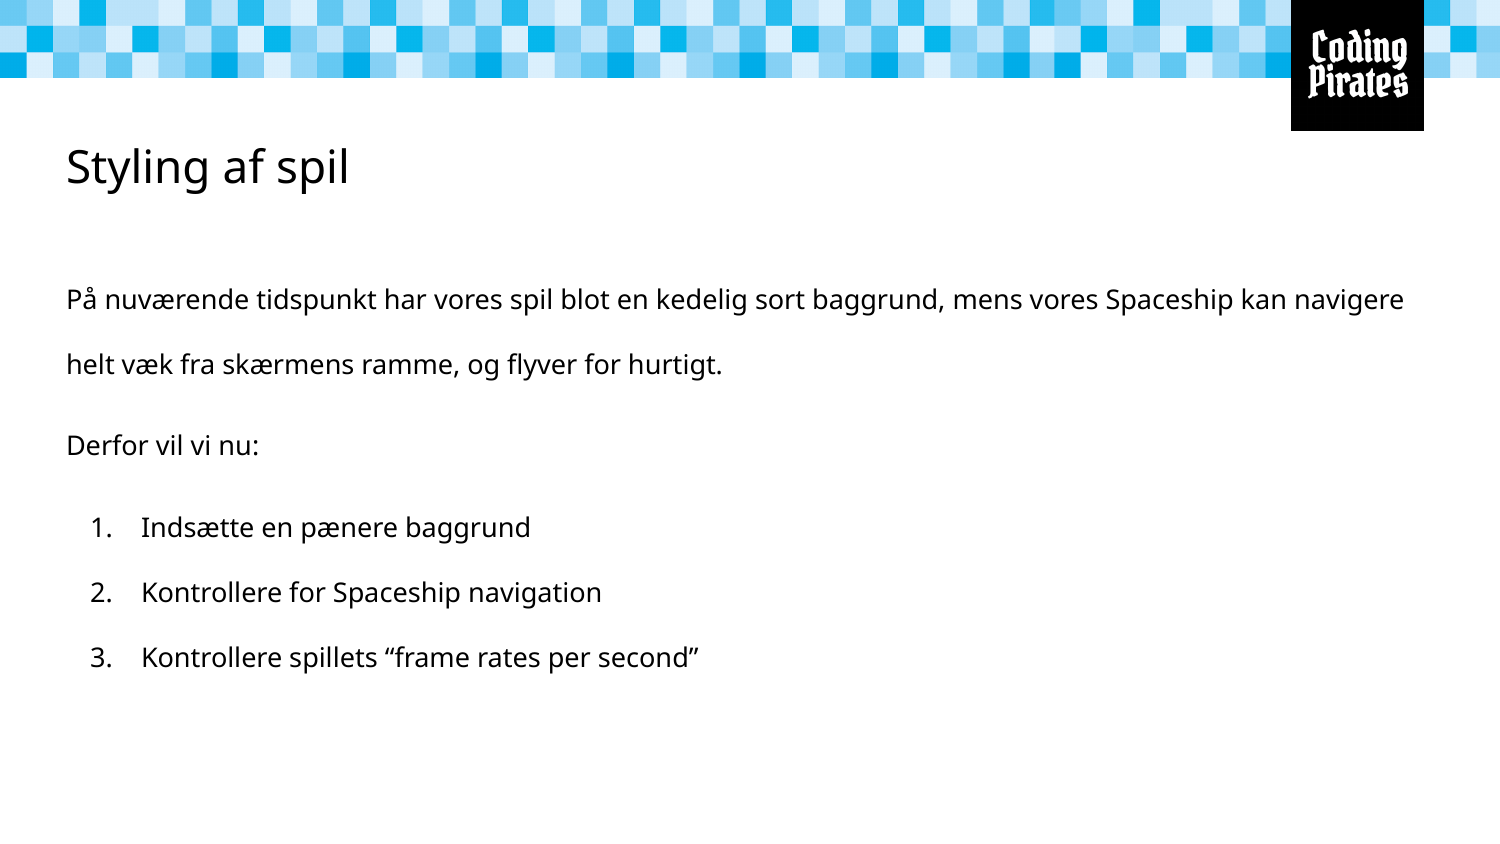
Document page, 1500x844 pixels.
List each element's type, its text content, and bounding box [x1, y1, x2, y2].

title Styling af spil [51, 123, 1388, 217]
list På nuværende tidspunkt har vores spil blot en kedelig sort baggrund, mens vores Spaceship kan navigere helt væk fra skærmens ramme, og flyver for hurtigt. Derfor vil vi nu: Indsætte en pænere baggrund Kontrollere for Spaceship navigation Kontrollere spillets “frame rates per second” [51, 234, 1432, 800]
picture [0, 0, 1056, 78]
picture [1291, 0, 1424, 131]
